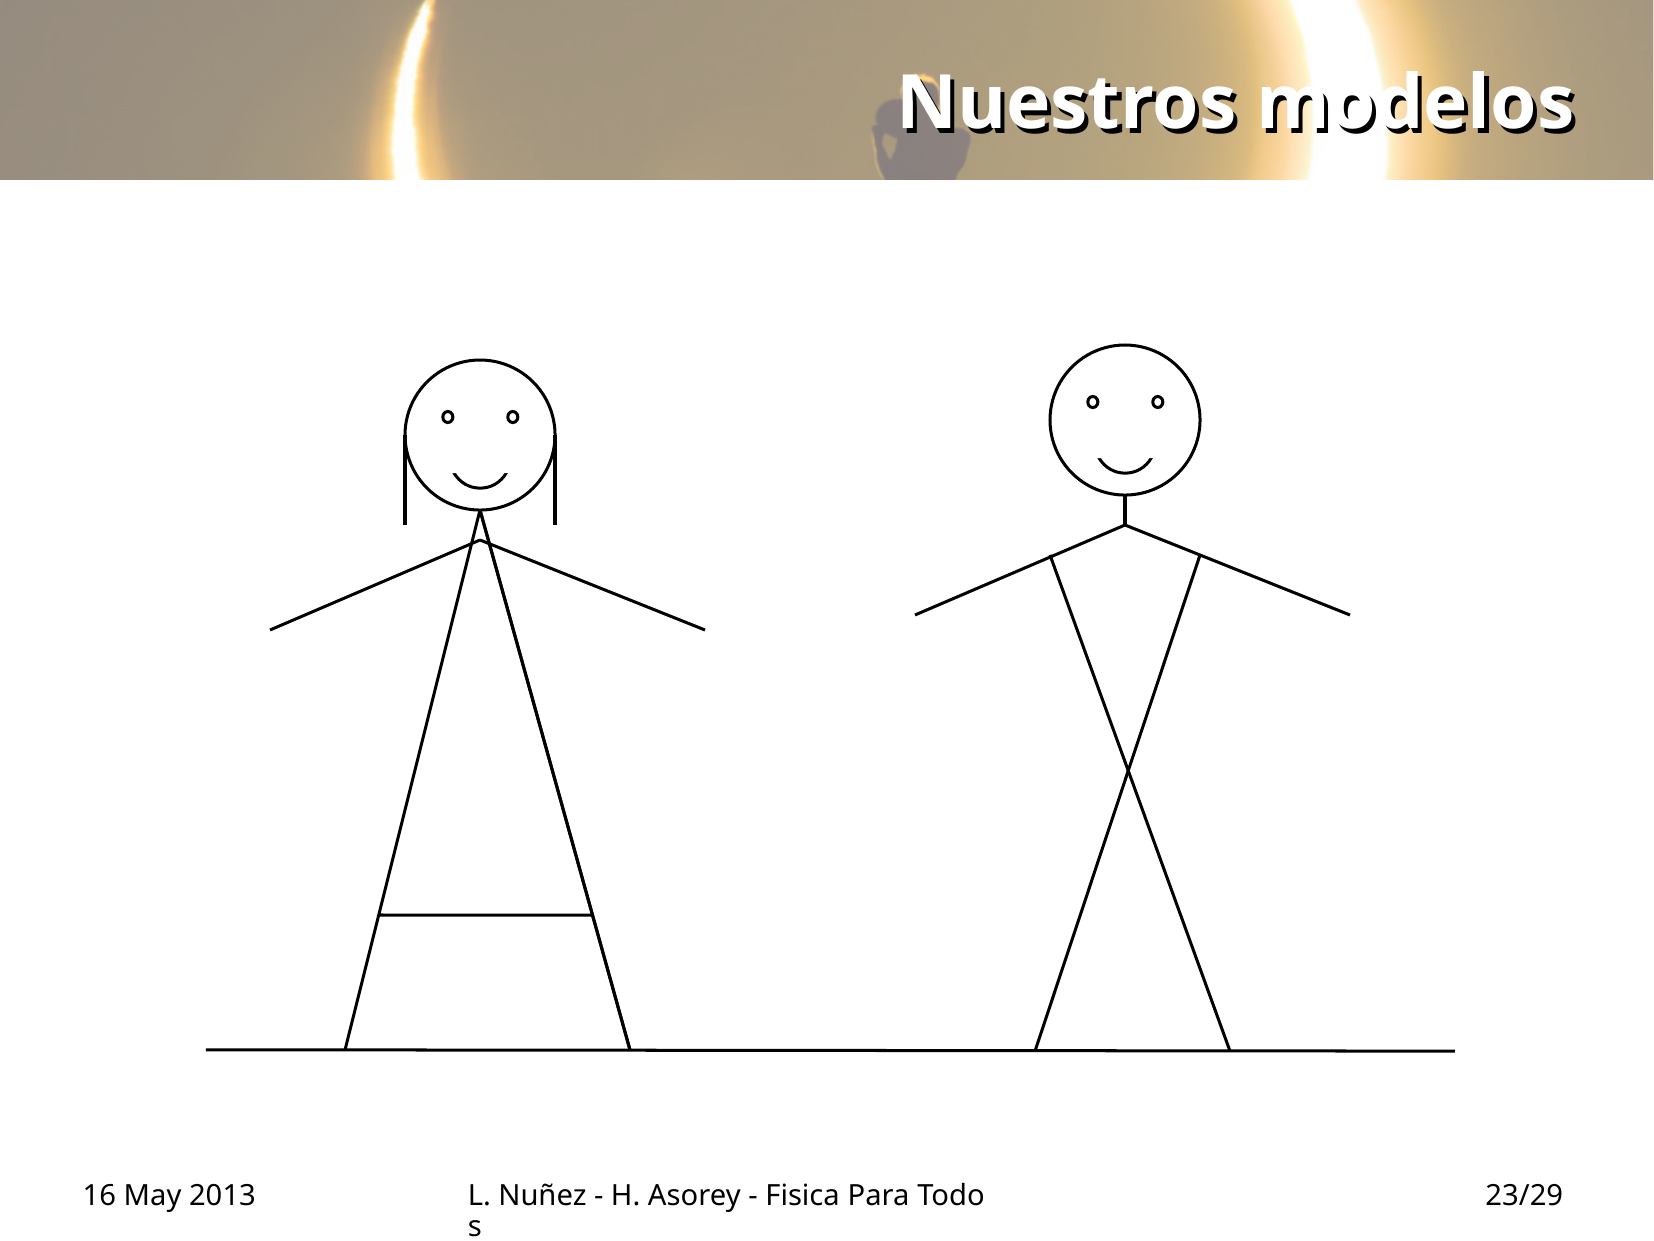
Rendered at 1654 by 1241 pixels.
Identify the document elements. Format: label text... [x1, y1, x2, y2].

text_box [443, 398, 519, 474]
picture [0, 0, 1654, 180]
text_box [1088, 383, 1164, 459]
title Nuestros modelos [86, 49, 1576, 151]
